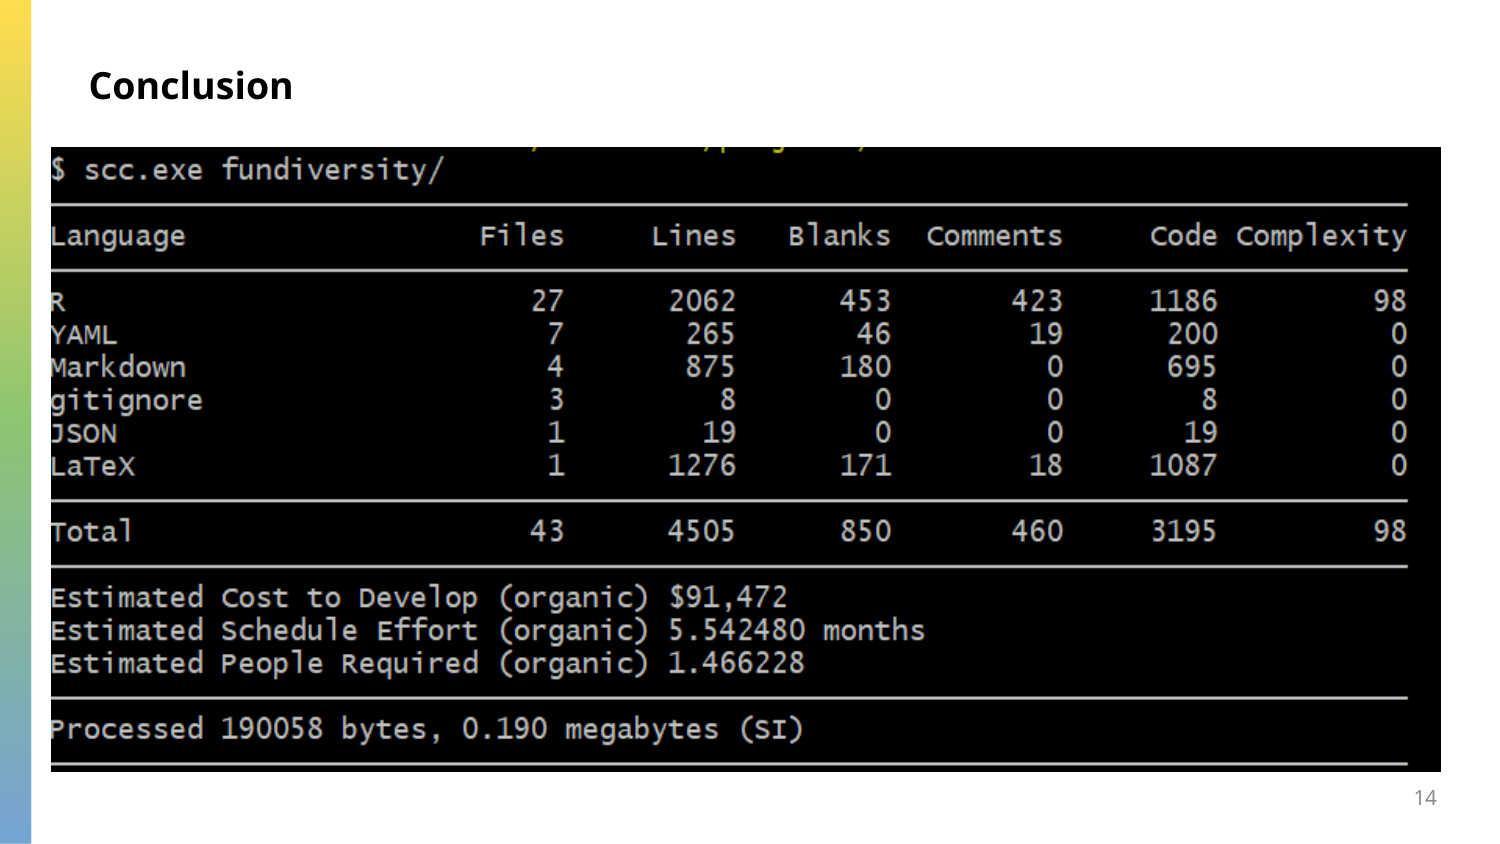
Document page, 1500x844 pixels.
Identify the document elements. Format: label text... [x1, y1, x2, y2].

picture [0, 0, 1500, 844]
list Conclusion [88, 61, 1442, 157]
